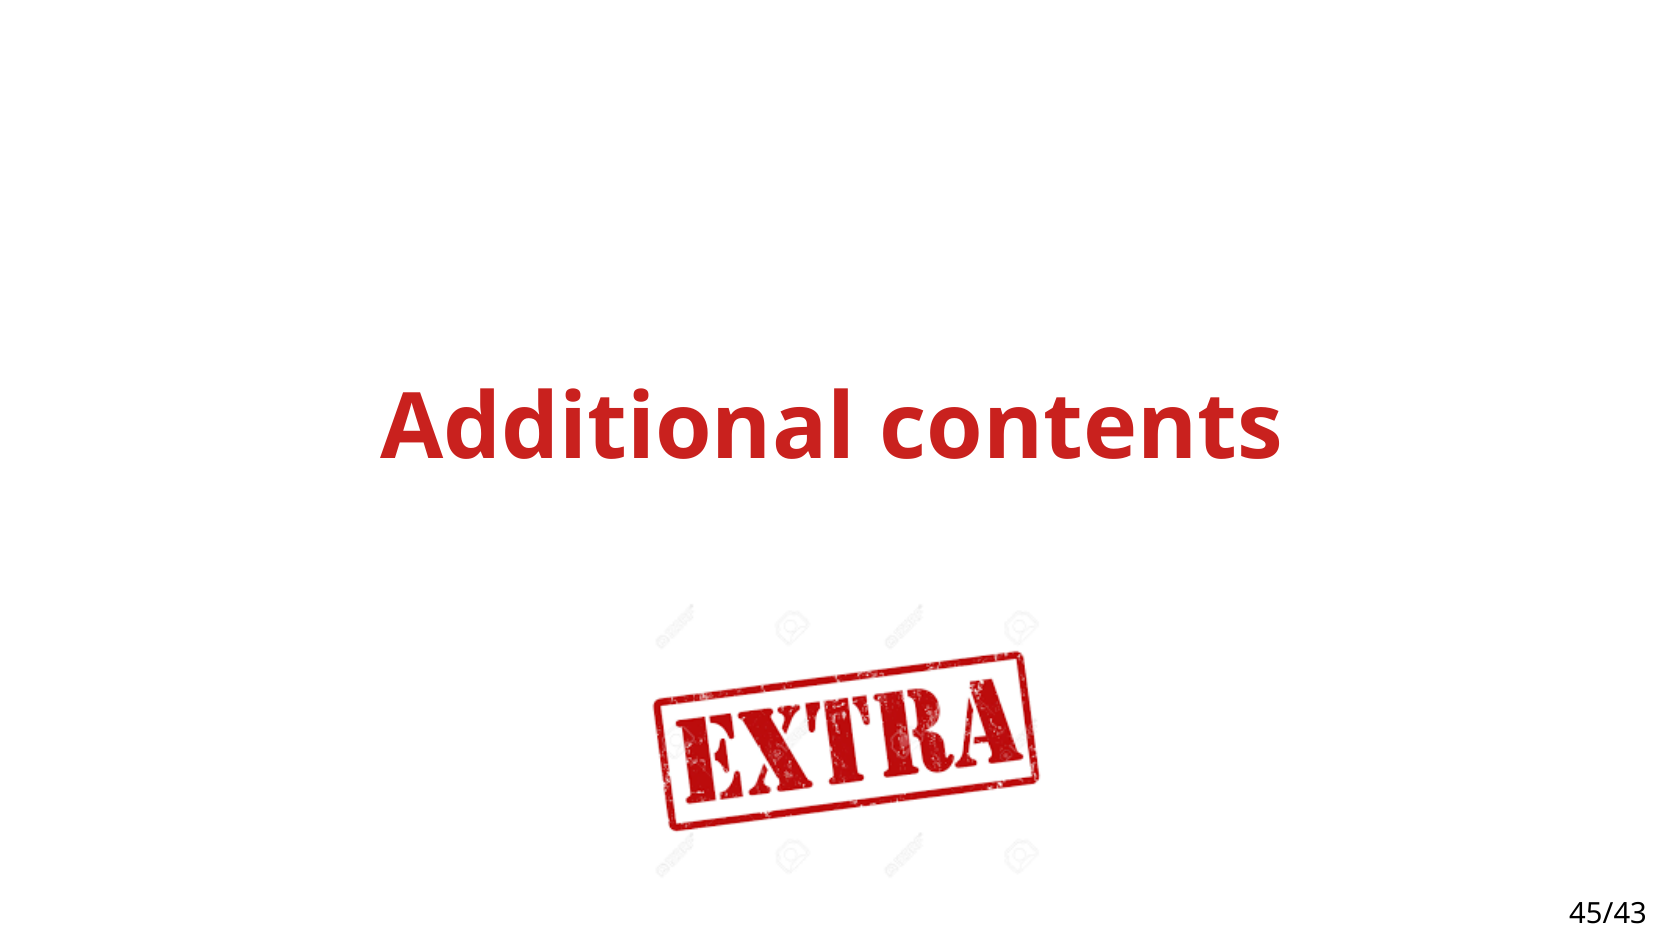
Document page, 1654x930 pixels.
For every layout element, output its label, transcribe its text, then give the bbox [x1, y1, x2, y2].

picture [645, 595, 1050, 901]
title Additional contents [87, 320, 1576, 526]
